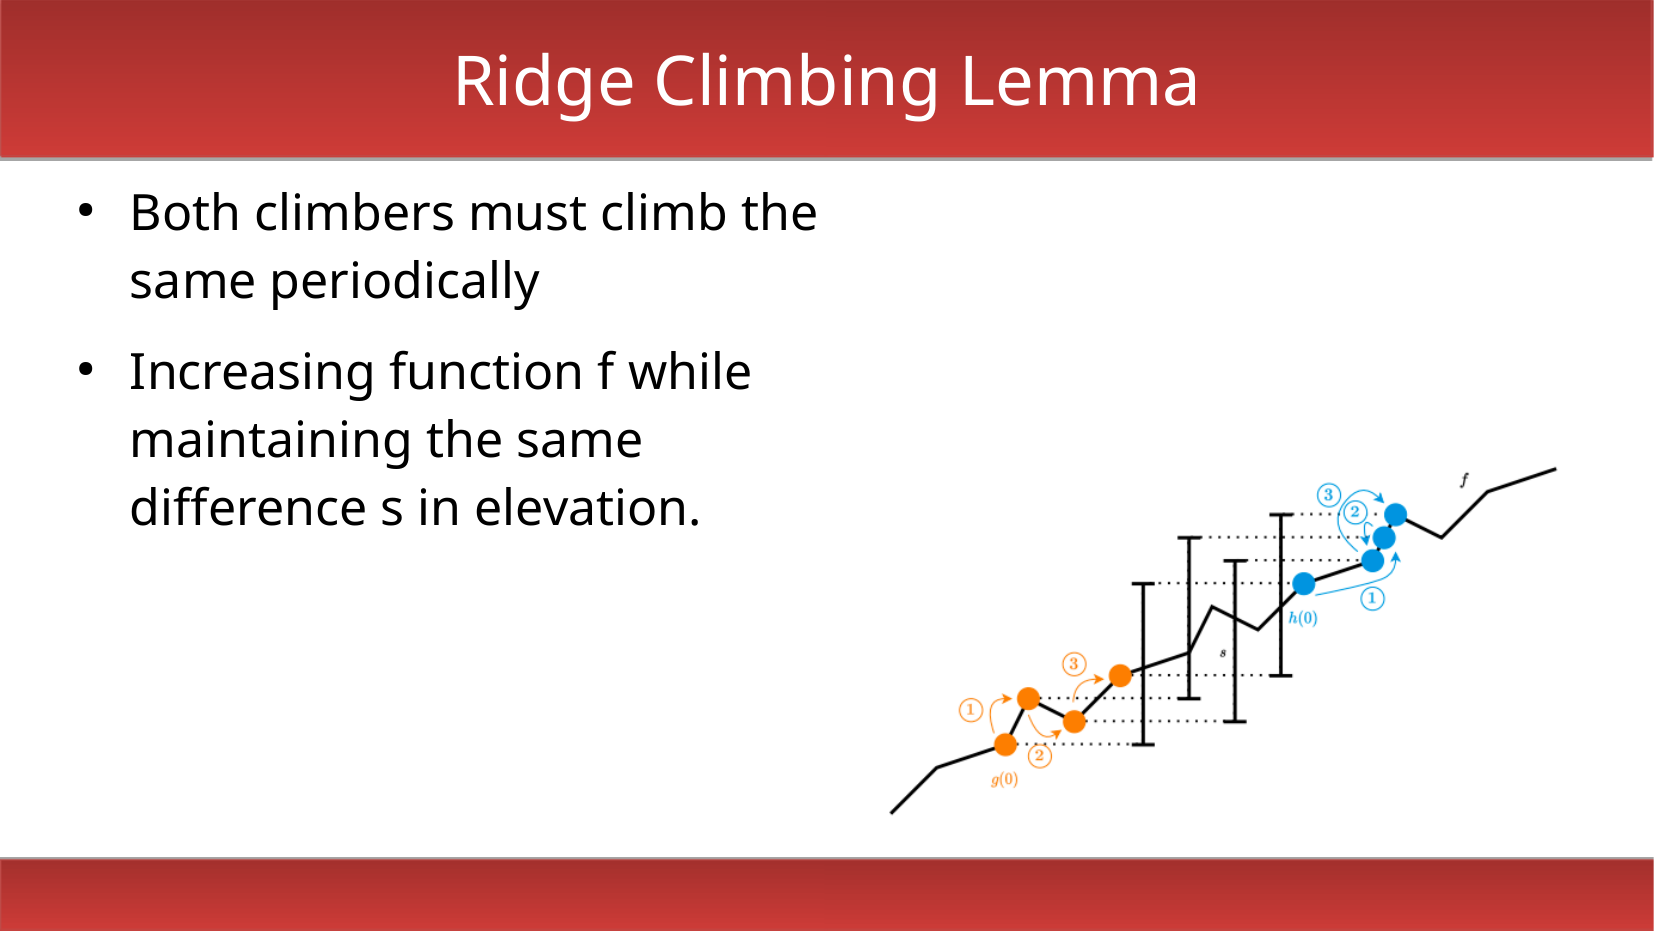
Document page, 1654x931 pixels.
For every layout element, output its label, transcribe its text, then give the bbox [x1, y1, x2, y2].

title Ridge Climbing Lemma [59, 23, 1595, 133]
picture [0, 0, 1654, 161]
picture [0, 857, 1654, 931]
list Both climbers must climb the same periodically Increasing function f while maintaining the same difference s in elevation. [59, 177, 863, 792]
picture [825, 449, 1646, 826]
